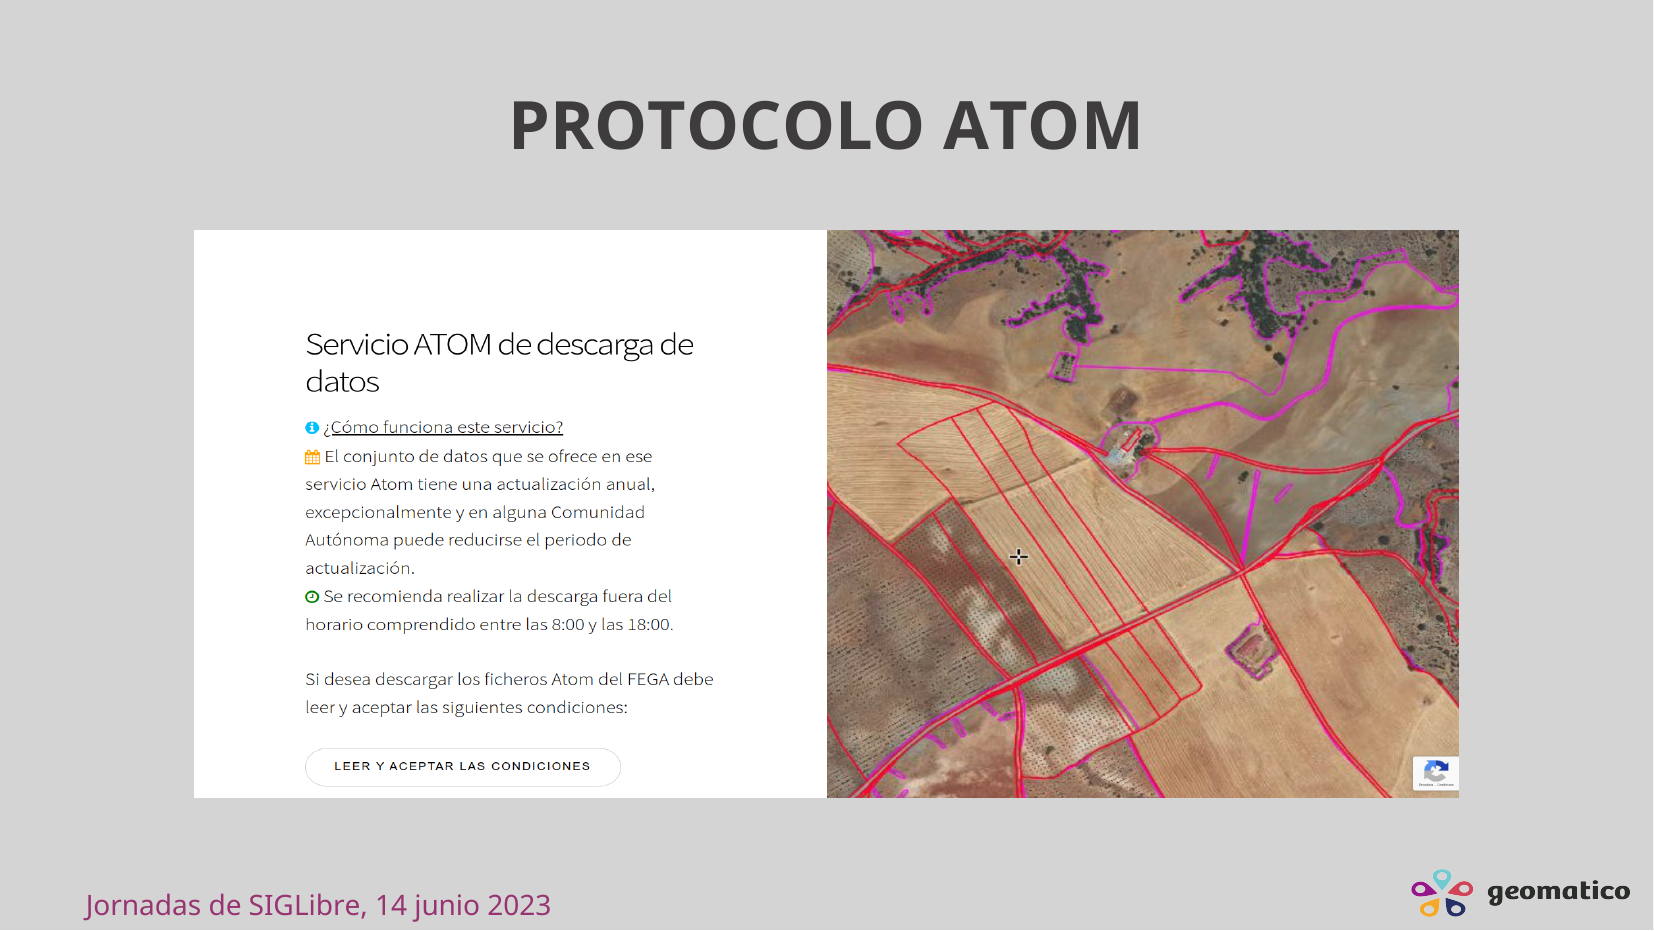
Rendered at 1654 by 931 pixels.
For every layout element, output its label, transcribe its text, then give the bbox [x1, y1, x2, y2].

picture [194, 230, 1459, 798]
text_box protocolo ATOM [177, 78, 1477, 167]
picture [1400, 864, 1642, 922]
